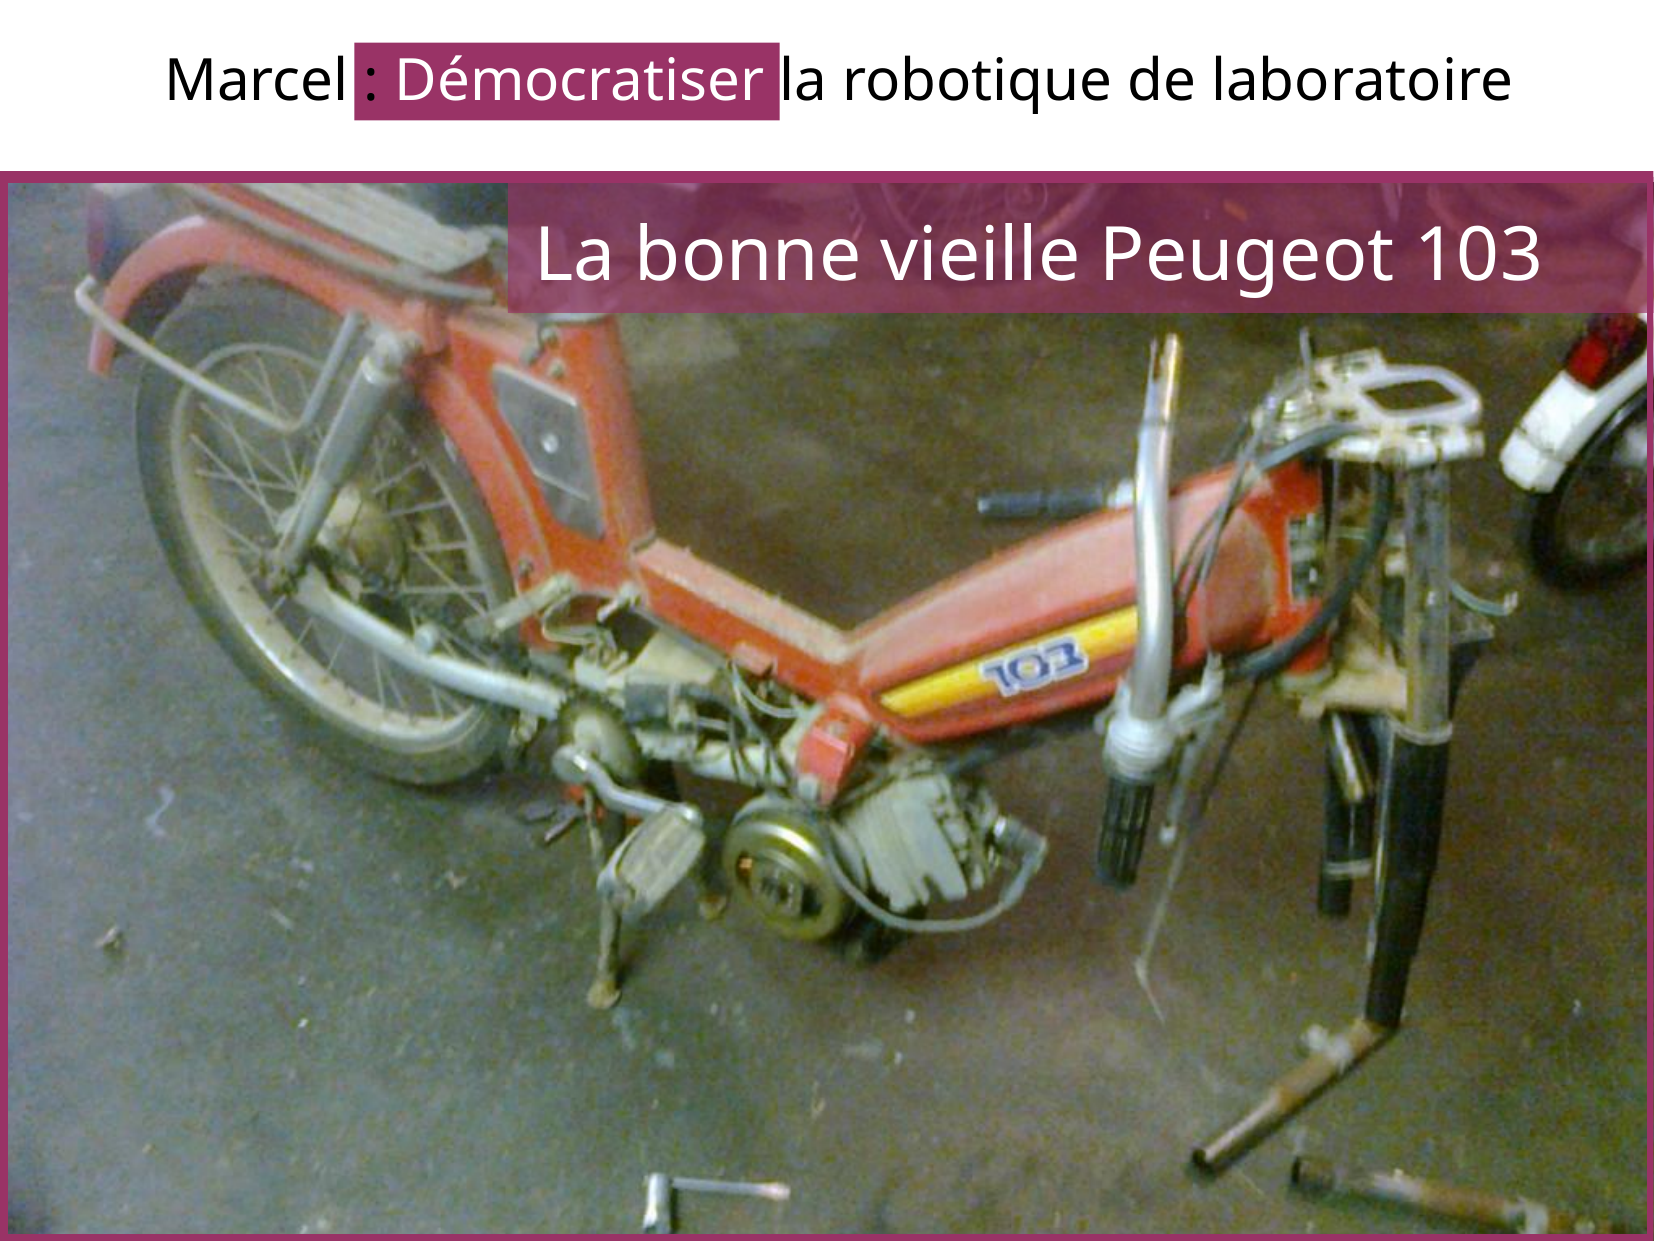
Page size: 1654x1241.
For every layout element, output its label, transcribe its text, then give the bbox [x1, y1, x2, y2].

picture [8, 183, 1647, 1234]
text_box [507, 176, 1654, 313]
title Marcel : Démocratiser la robotique de laboratoire [94, 0, 1583, 156]
text_box La bonne vieille Peugeot 103 [519, 193, 1654, 306]
